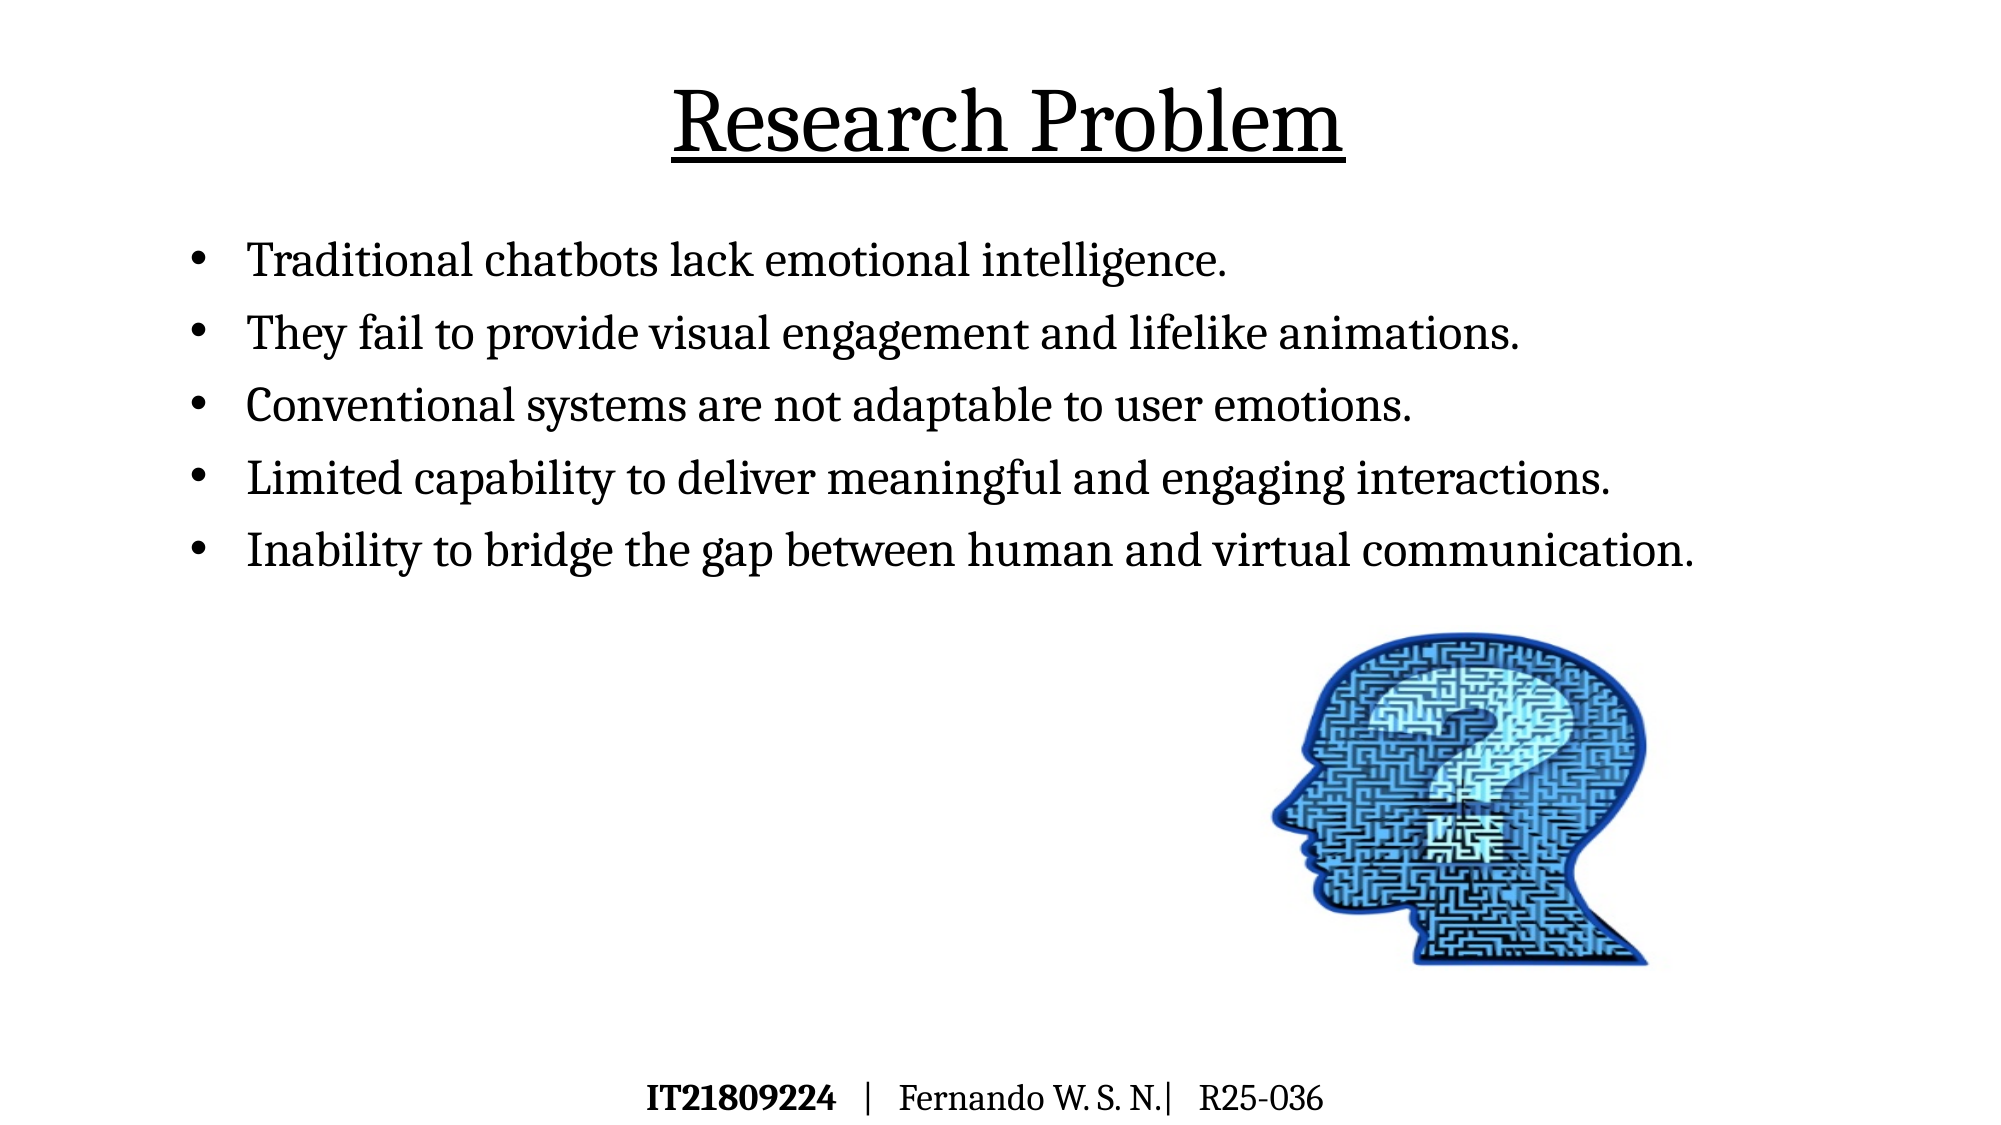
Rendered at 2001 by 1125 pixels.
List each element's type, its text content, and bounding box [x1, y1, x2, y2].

list Traditional chatbots lack emotional intelligence. They fail to provide visual engagement and lifelike animations. Conventional systems are not adaptable to user emotions. Limited capability to deliver meaningful and engaging interactions. Inability to bridge the gap between human and virtual communication. [174, 218, 1825, 586]
title Research Problem [50, 50, 1967, 180]
text_box IT21809224 | Fernando W. S. N.| R25-036 [631, 1065, 1749, 1125]
picture [1097, 625, 1848, 977]
